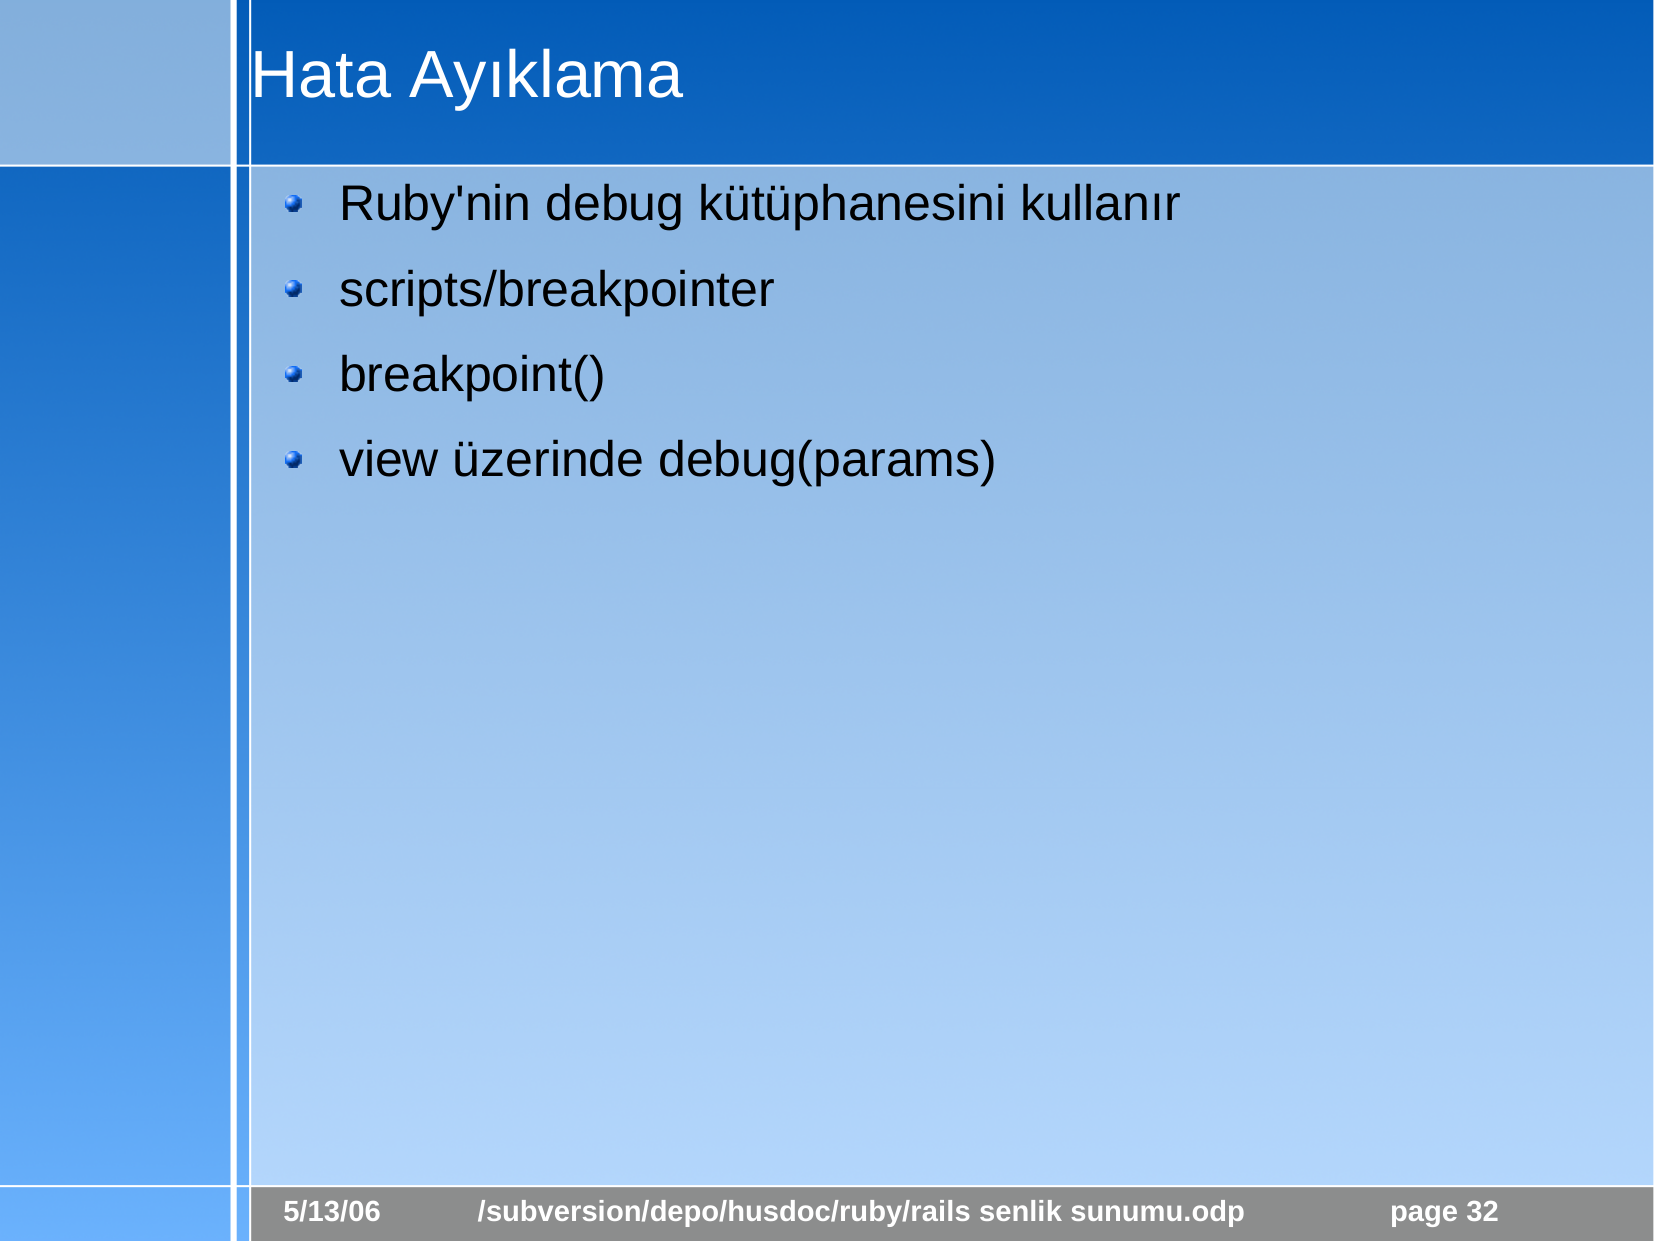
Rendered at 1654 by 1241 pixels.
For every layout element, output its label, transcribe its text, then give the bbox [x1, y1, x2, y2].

picture [0, 0, 1654, 1241]
list Ruby'nin debug kütüphanesini kullanır scripts/breakpointer breakpoint() view üzerinde debug(params) [250, 175, 1477, 1051]
title Hata Ayıklama [250, 11, 1477, 137]
